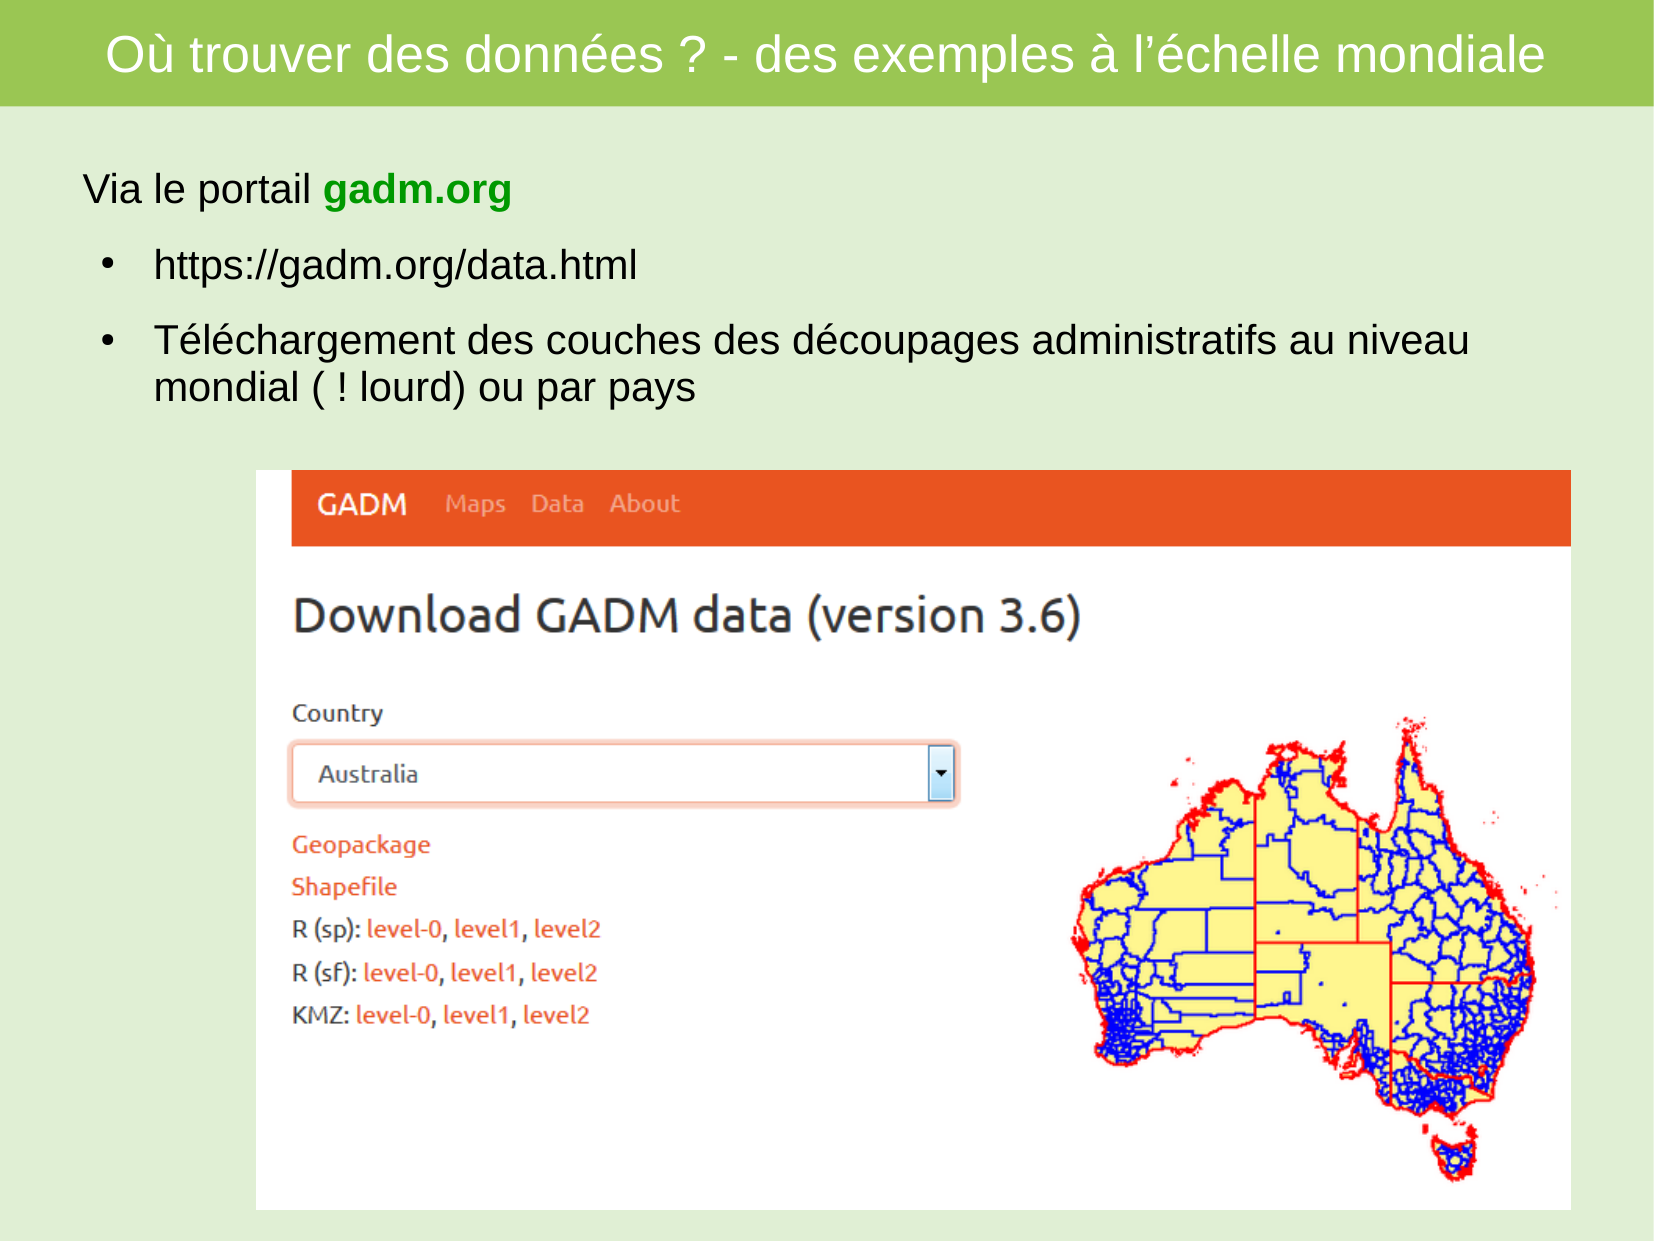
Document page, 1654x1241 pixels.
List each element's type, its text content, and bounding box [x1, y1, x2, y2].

picture [256, 470, 1571, 1210]
list Via le portail gadm.org https://gadm.org/data.html Téléchargement des couches des découpages administratifs au niveau mondial ( ! lourd) ou par pays [82, 165, 1571, 1193]
title Où trouver des données ? - des exemples à l’échelle mondiale [82, 19, 1571, 89]
